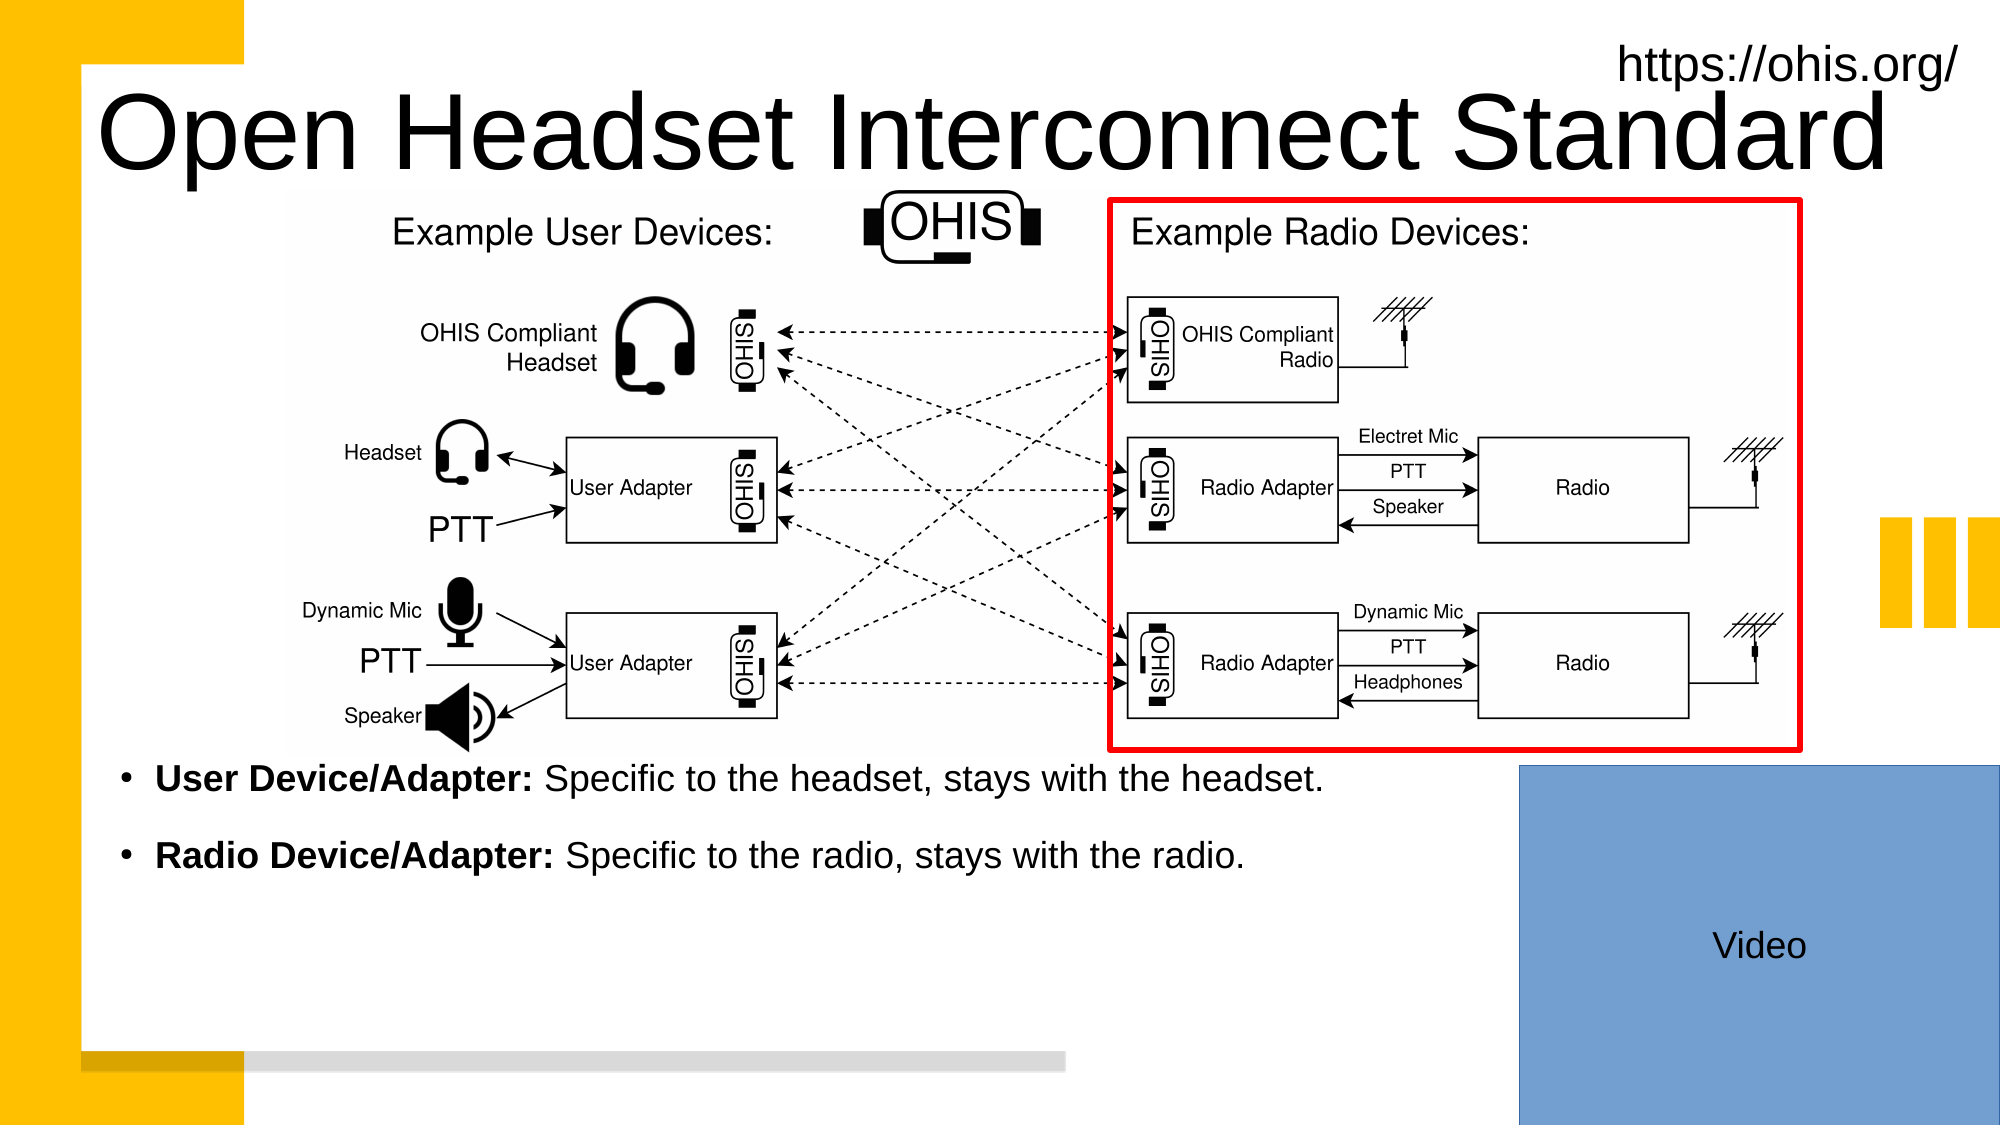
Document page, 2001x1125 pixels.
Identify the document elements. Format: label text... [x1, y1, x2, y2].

text_box Video [1519, 765, 2000, 1125]
picture [285, 189, 1786, 756]
picture [1113, 203, 1786, 747]
text_box User Device/Adapter: Specific to the headset, stays with the headset. Radio Device/Adapter: Specific to the radio, stays with the radio. [105, 750, 1501, 962]
text_box [0, 0, 2000, 1125]
text_box https://ohis.org/ [1590, 29, 1974, 105]
text_box Open Headset Interconnect Standard [81, 64, 1921, 201]
